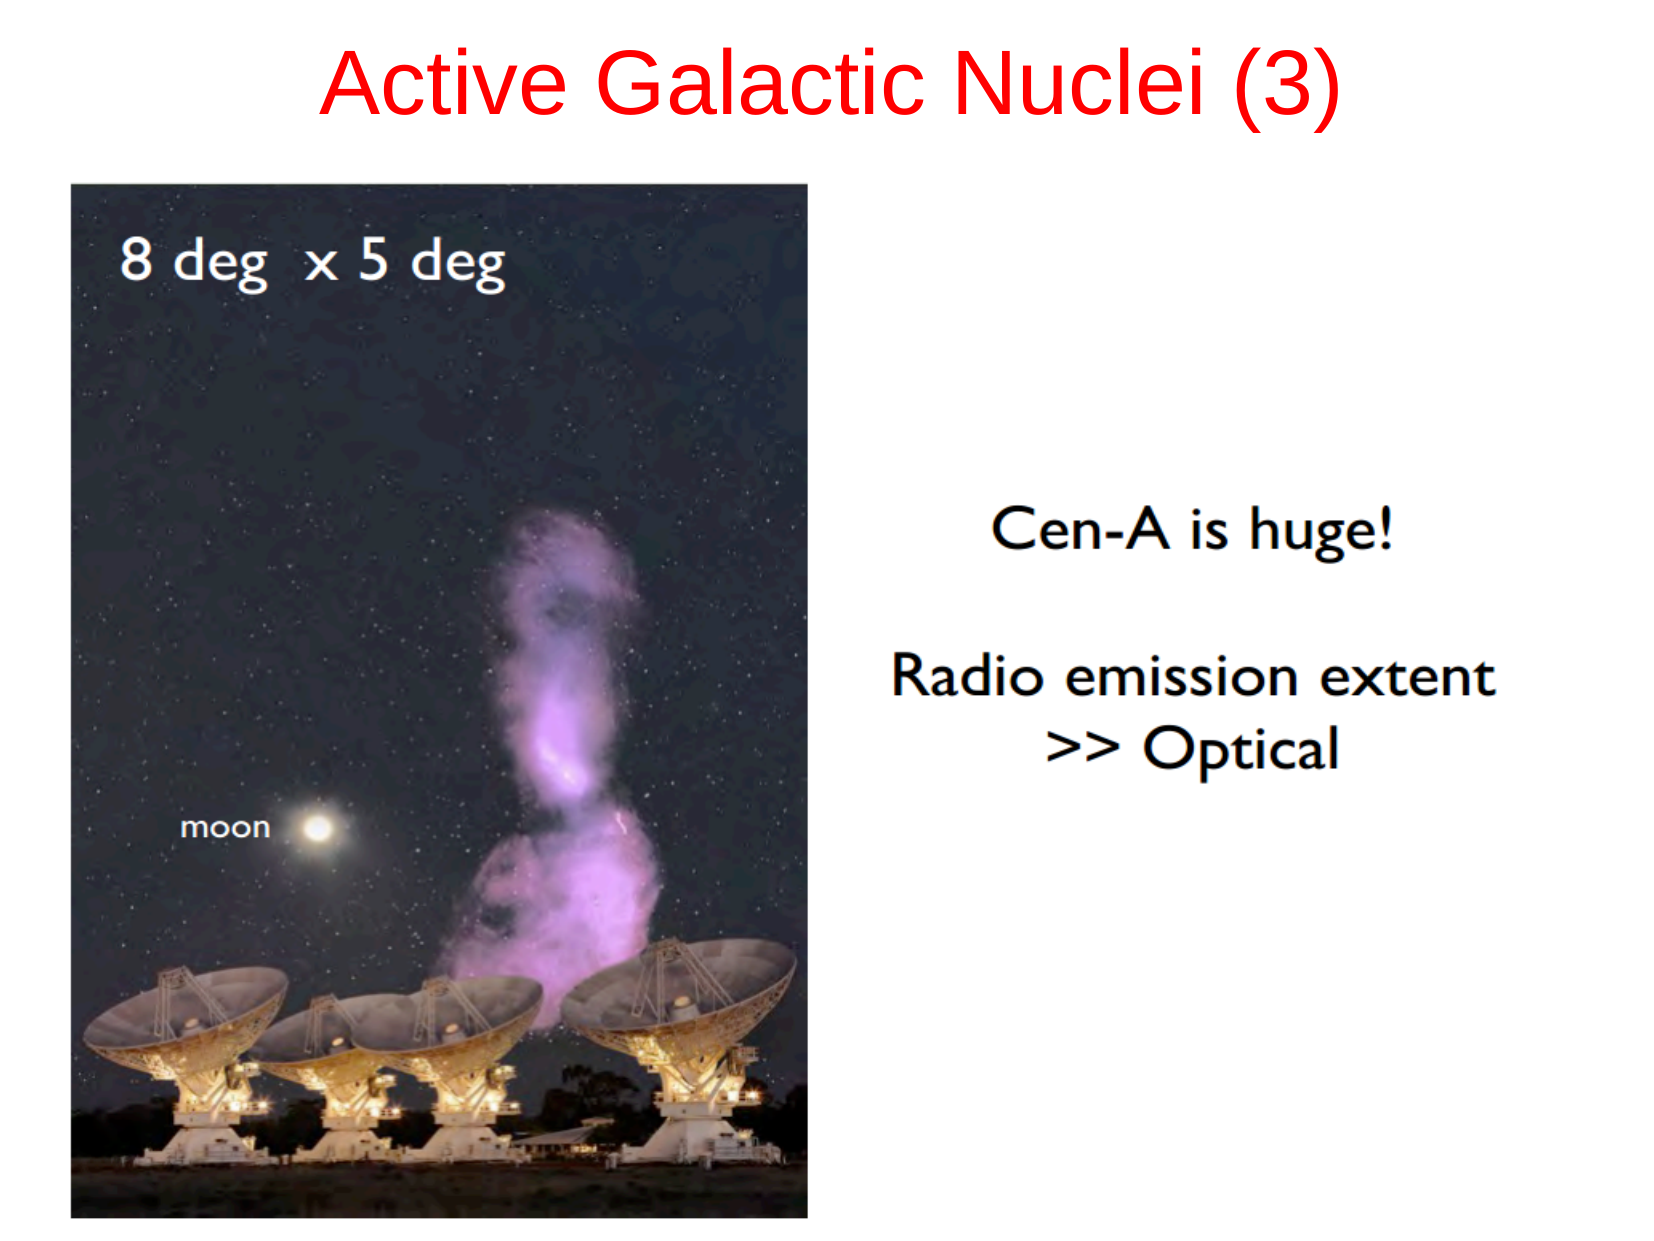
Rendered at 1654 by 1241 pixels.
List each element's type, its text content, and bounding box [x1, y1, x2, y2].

picture [44, 177, 1524, 1229]
title Active Galactic Nuclei (3) [129, 11, 1536, 154]
